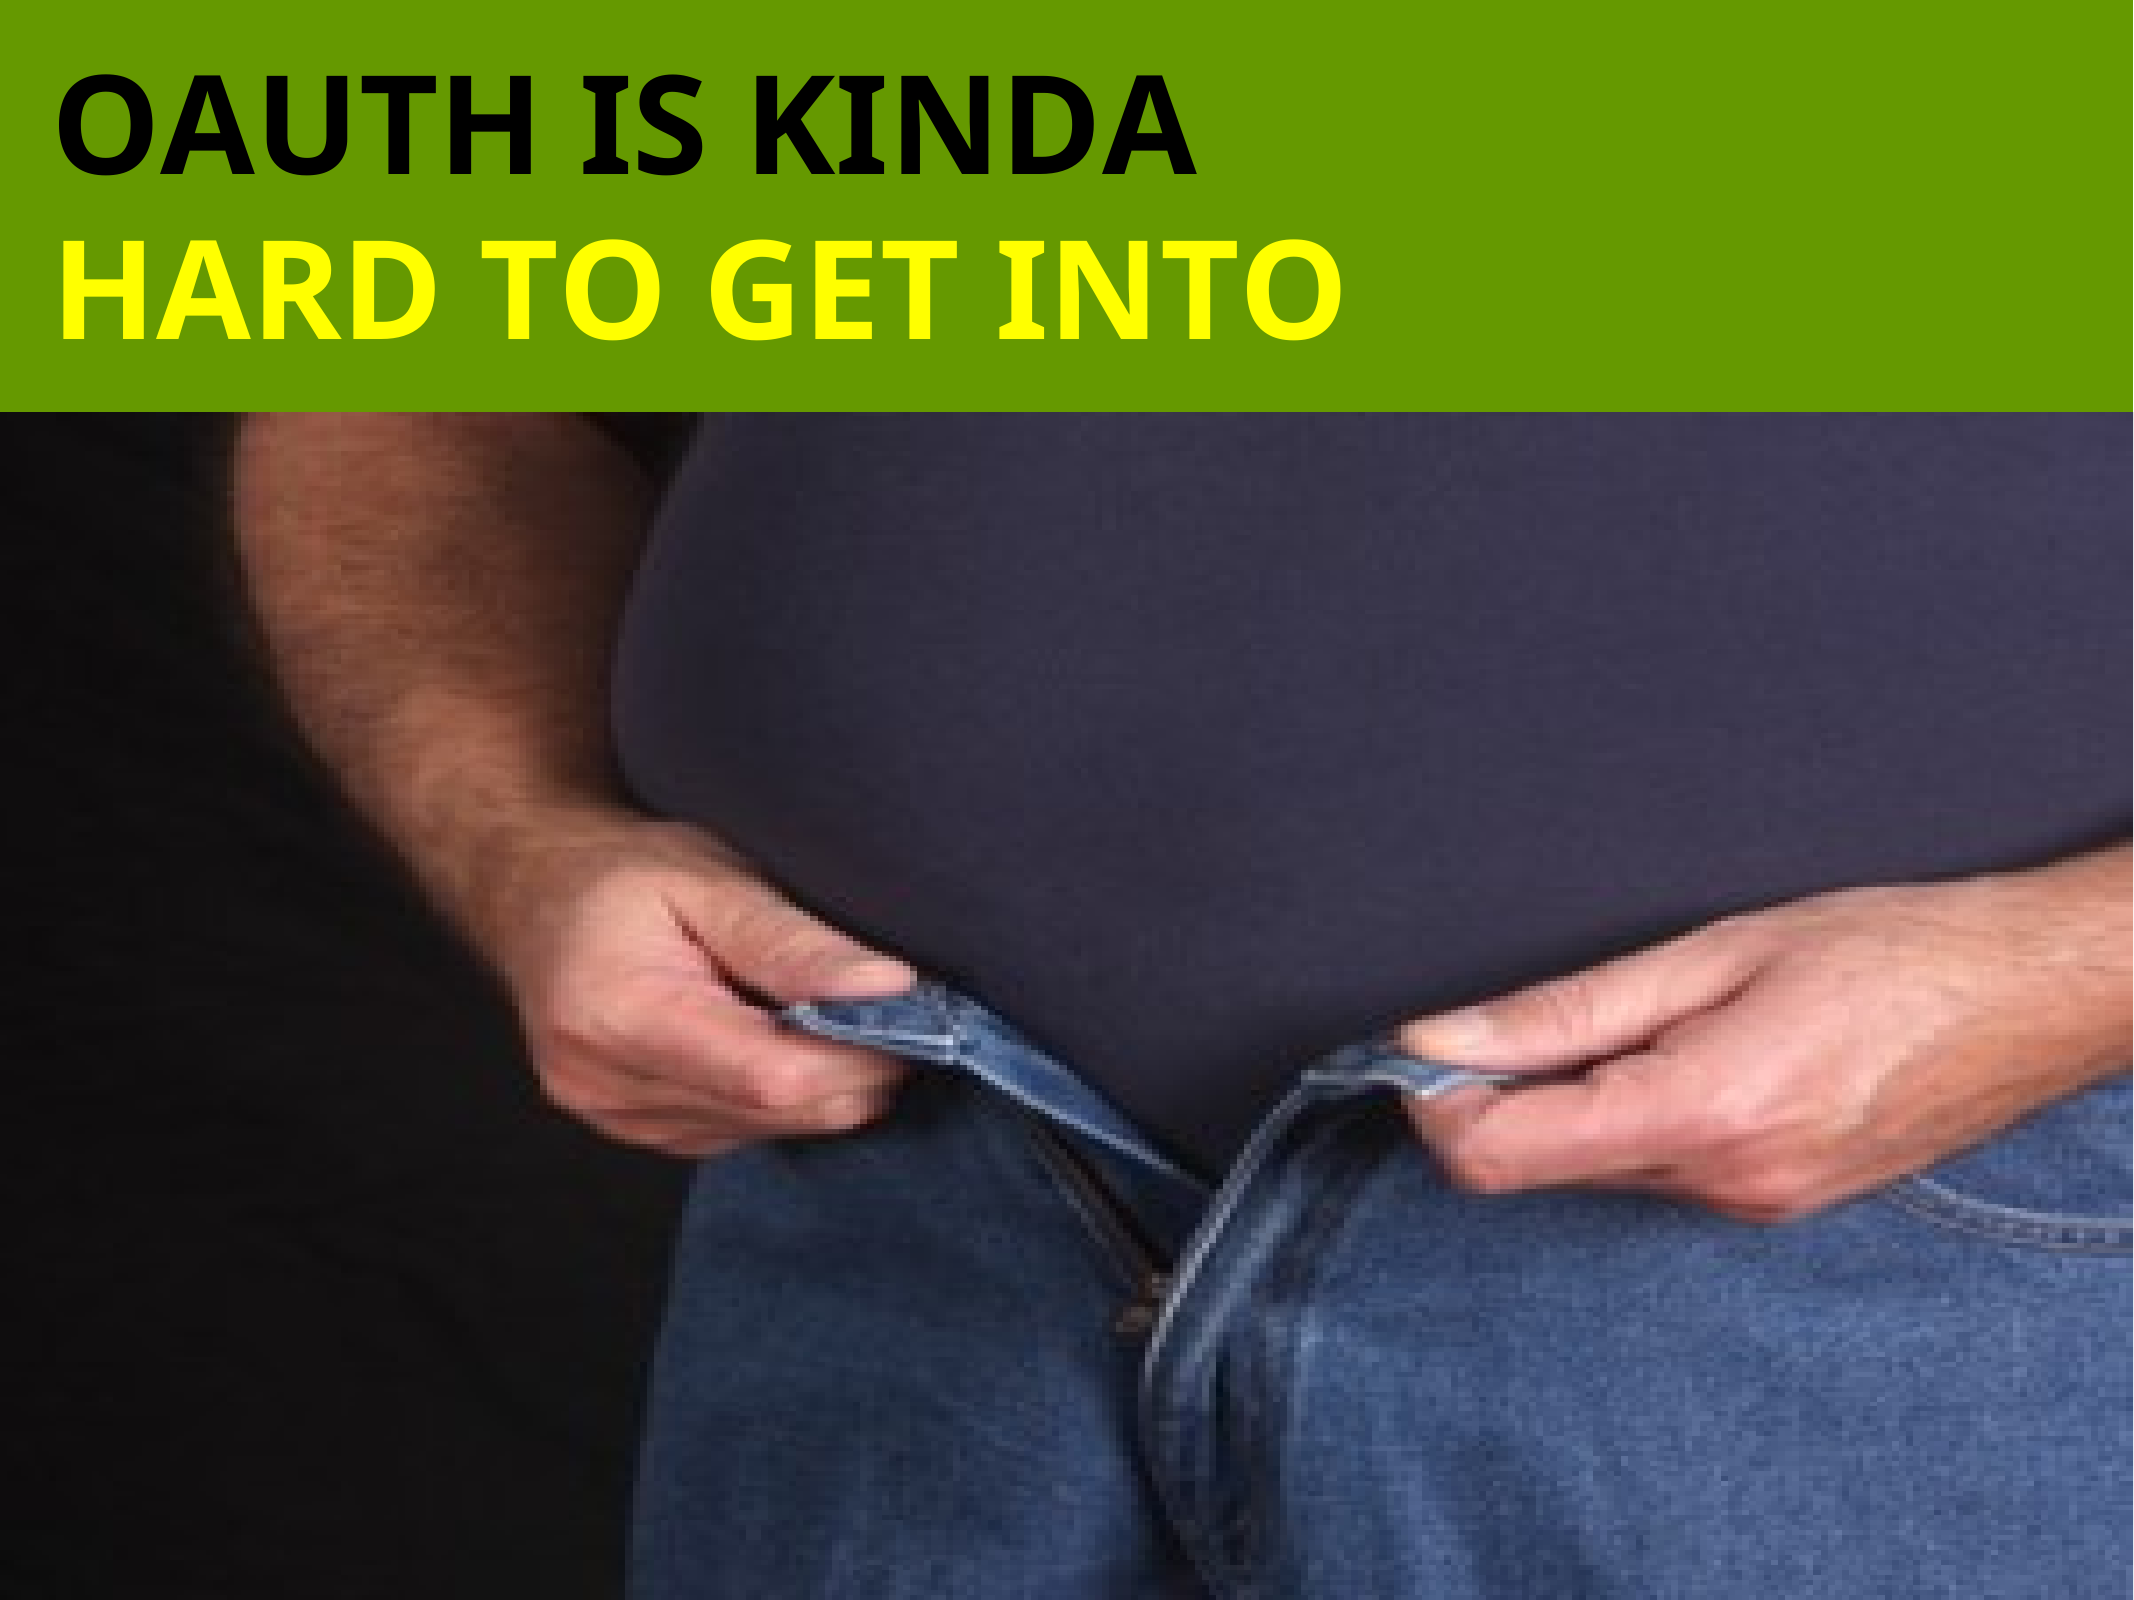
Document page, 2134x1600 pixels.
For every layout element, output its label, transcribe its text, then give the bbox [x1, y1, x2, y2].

text_box OAUTH IS KINDA HARD TO GET INTO [41, 37, 2063, 412]
picture [0, 412, 2134, 1600]
